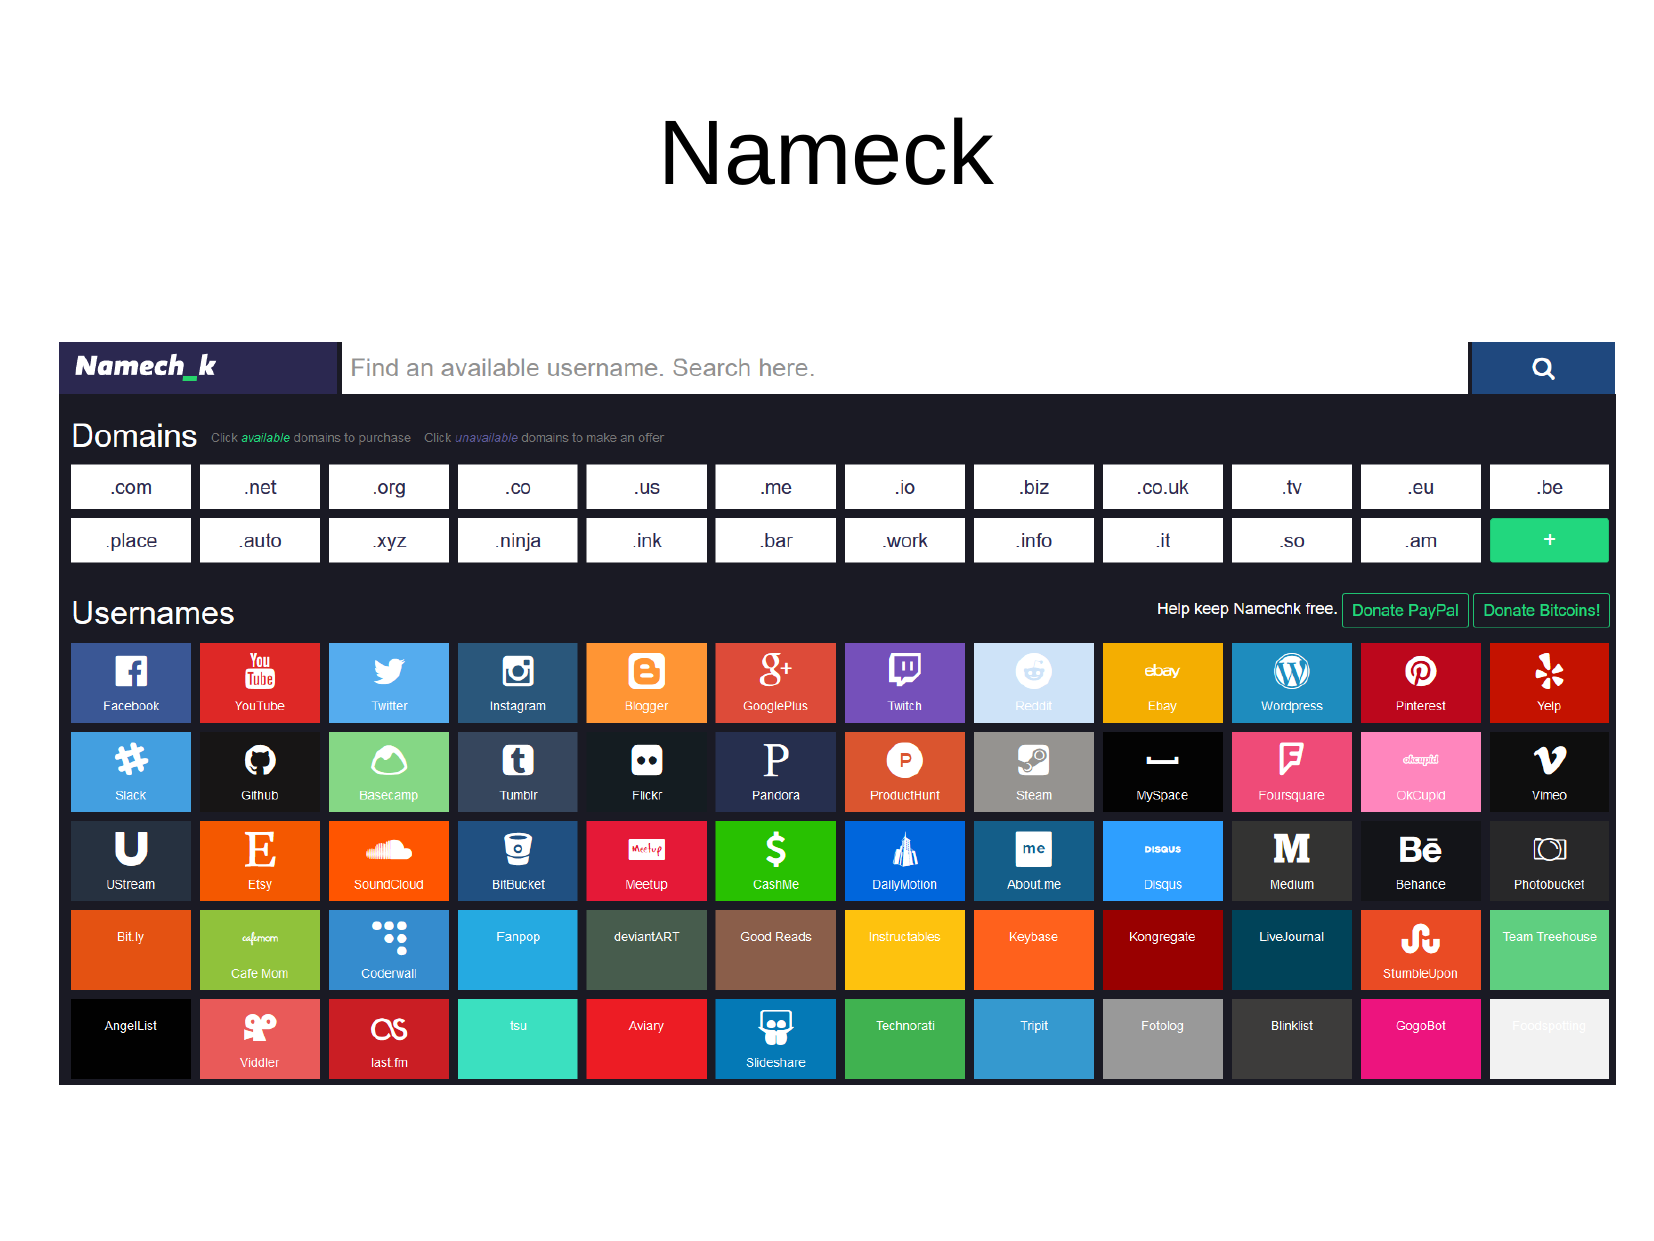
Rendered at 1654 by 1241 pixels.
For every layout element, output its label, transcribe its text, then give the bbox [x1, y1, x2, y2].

picture [59, 342, 1616, 1085]
title Nameck [82, 49, 1571, 257]
